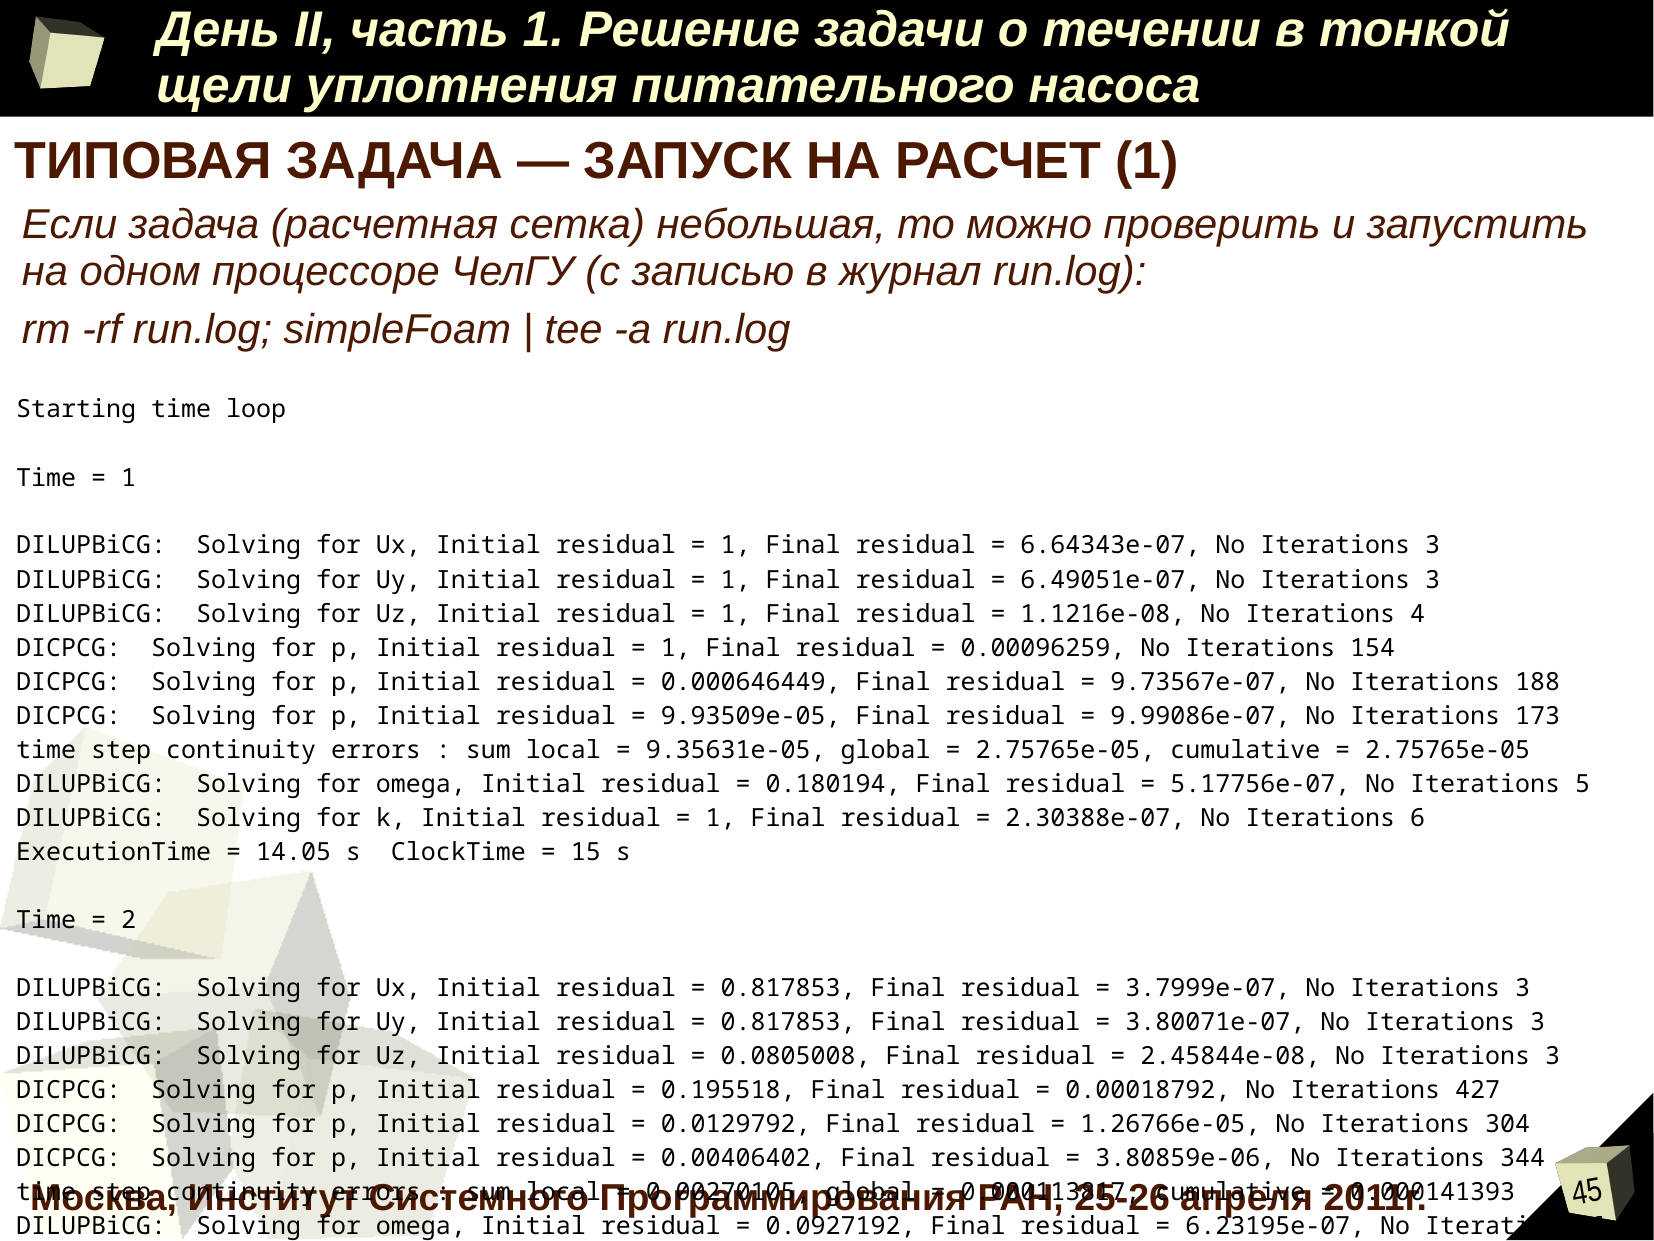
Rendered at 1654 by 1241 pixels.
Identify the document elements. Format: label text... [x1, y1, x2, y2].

picture [464, 1193, 472, 1198]
text_box Если задача (расчетная сетка) небольшая, то можно проверить и запустить на одном процессоре ЧелГУ (с записью в журнал run.log): rm -rf run.log; simpleFoam | tee -a run.log [7, 214, 1654, 360]
picture [0, 726, 477, 1241]
picture [470, 1188, 477, 1194]
text_box ТИПОВАЯ ЗАДАЧА — ЗАПУСК НА РАСЧЕТ (1) [0, 124, 1654, 214]
text_box Starting time loop Time = 1 DILUPBiCG: Solving for Ux, Initial residual = 1, Final residual = 6.64343e-07, No Iterations 3 DILUPBiCG: Solving for Uy, Initial residual = 1, Final residual = 6.49051e-07, No Iterations 3 DILUPBiCG: Solving for Uz, Initial residual = 1, Final residual = 1.1216e-08, No Iterations 4 DICPCG: Solving for p, Initial residual = 1, Final residual = 0.00096259, No Iterations 154 DICPCG: Solving for p, Initial residual = 0.000646449, Final residual = 9.73567e-07, No Iterations 188 DICPCG: Solving for p, Initial residual = 9.93509e-05, Final residual = 9.99086e-07, No Iterations 173 time step continuity errors : sum local = 9.35631e-05, global = 2.75765e-05, cumulative = 2.75765e-05 DILUPBiCG: Solving for omega, Initial residual = 0.180194, Final residual = 5.17756e-07, No Iterations 5 DILUPBiCG: Solving for k, Initial residual = 1, Final residual = 2.30388e-07, No Iterations 6 ExecutionTime = 14.05 s ClockTime = 15 s Time = 2 DILUPBiCG: Solving for Ux, Initial residual = 0.817853, Final residual = 3.7999e-07, No Iterations 3 DILUPBiCG: Solving for Uy, Initial residual = 0.817853, Final residual = 3.80071e-07, No Iterations 3 DILUPBiCG: Solving for Uz, Initial residual = 0.0805008, Final residual = 2.45844e-08, No Iterations 3 DICPCG: Solving for p, Initial residual = 0.195518, Final residual = 0.00018792, No Iterations 427 DICPCG: Solving for p, Initial residual = 0.0129792, Final residual = 1.26766e-05, No Iterations 304 DICPCG: Solving for p, Initial residual = 0.00406402, Final residual = 3.80859e-06, No Iterations 344 time step continuity errors : sum local = 0.00270105, global = 0.000113817, cumulative = 0.000141393 DILUPBiCG: Solving for omega, Initial residual = 0.0927192, Final residual = 6.23195e-07, No Iterations 6 DILUPBiCG: Solving for k, Initial residual = 0.5285, Final residual = 7.21957e-07, No Iterations 6 ExecutionTime = 34.16 s ClockTime = 35 s [1, 383, 1654, 1173]
